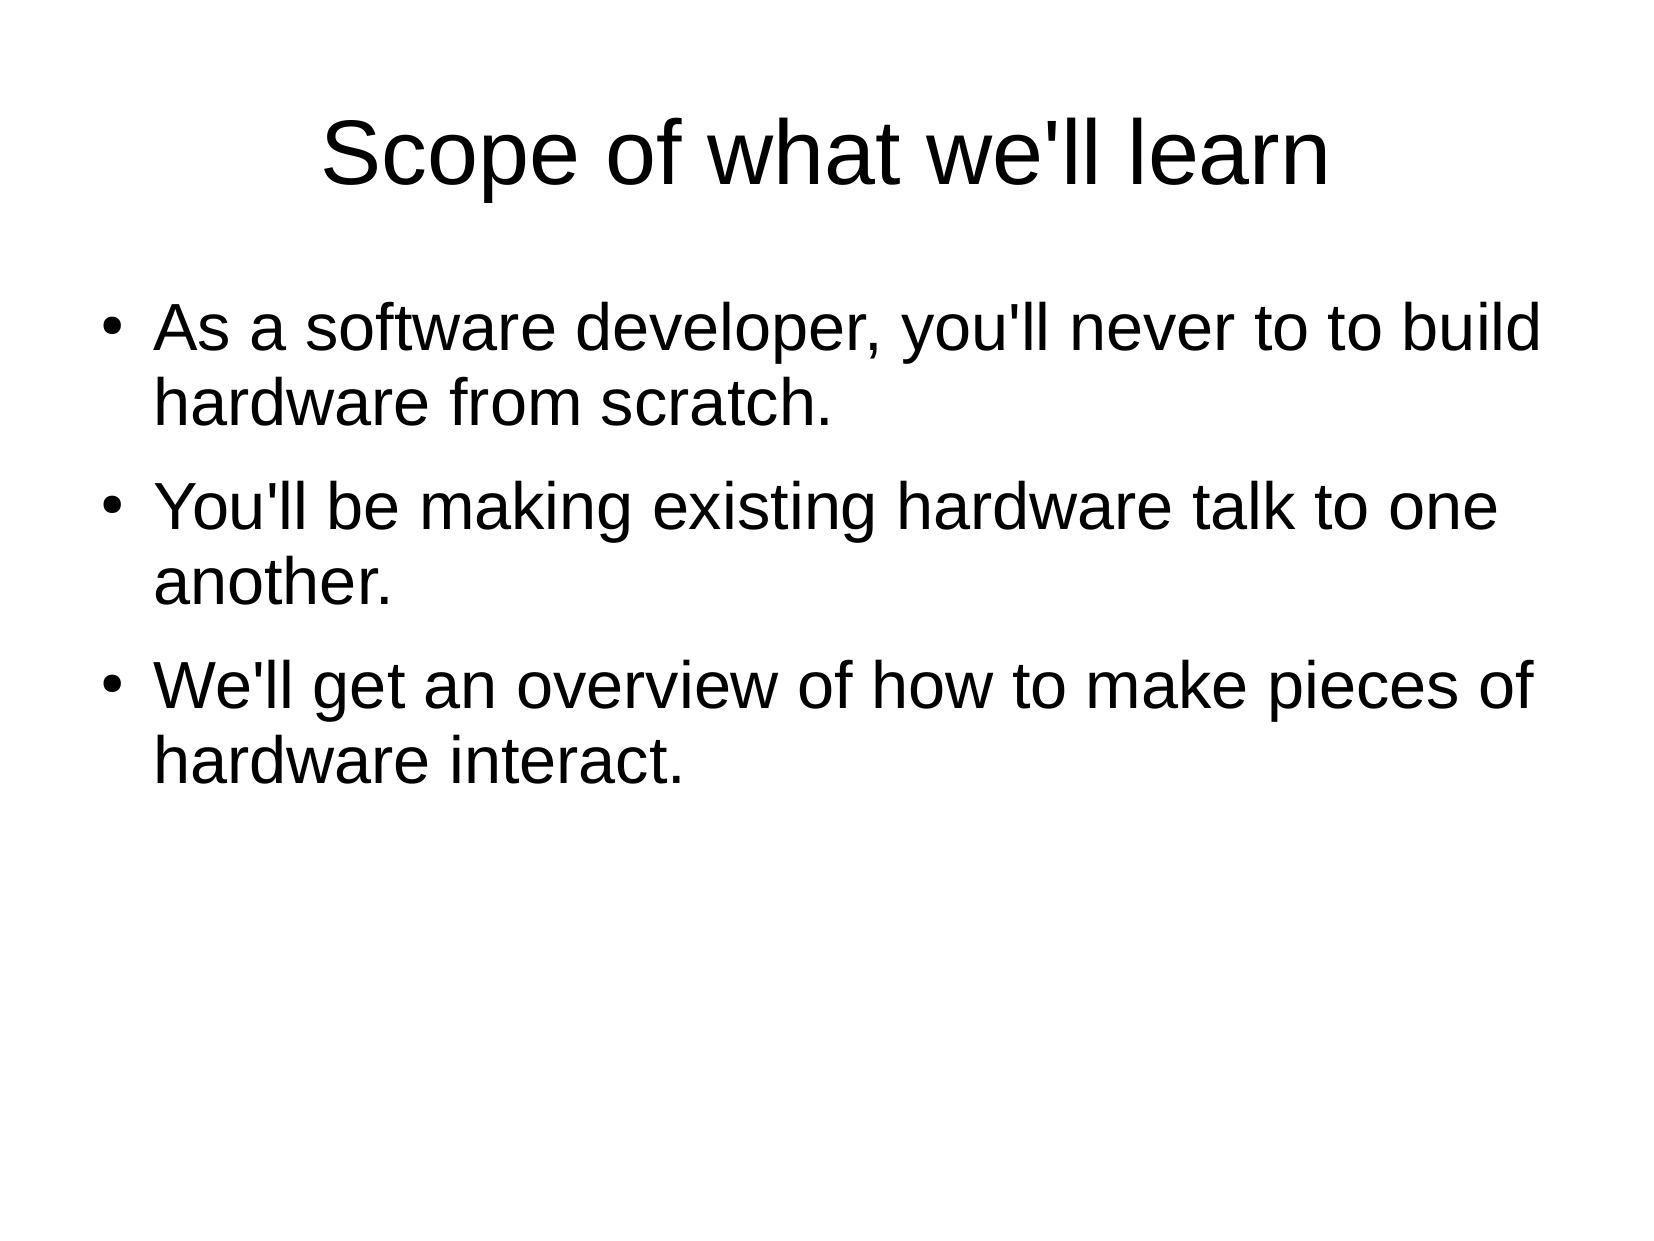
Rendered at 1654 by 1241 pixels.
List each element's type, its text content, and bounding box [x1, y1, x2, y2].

list As a software developer, you'll never to to build hardware from scratch. You'll be making existing hardware talk to one another. We'll get an overview of how to make pieces of hardware interact. [82, 290, 1571, 1010]
title Scope of what we'll learn [82, 49, 1571, 257]
